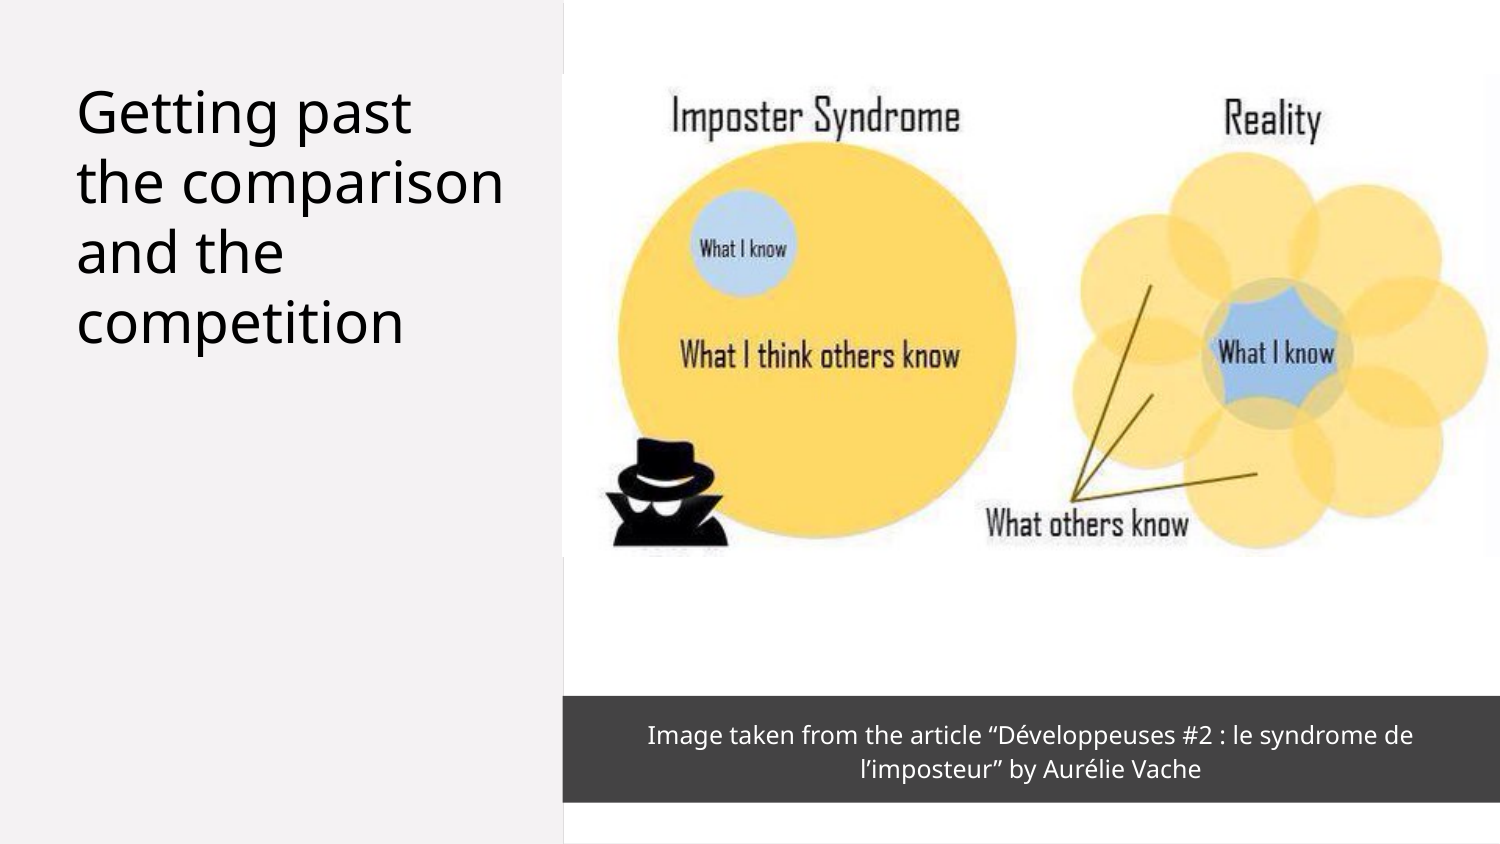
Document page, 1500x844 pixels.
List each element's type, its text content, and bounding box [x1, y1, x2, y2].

picture [562, 74, 1500, 557]
text_box Image taken from the article “Développeuses #2 : le syndrome de l’imposteur” by Aurélie Vache [562, 695, 1500, 803]
title Getting past the comparison and the competition [76, 75, 513, 371]
